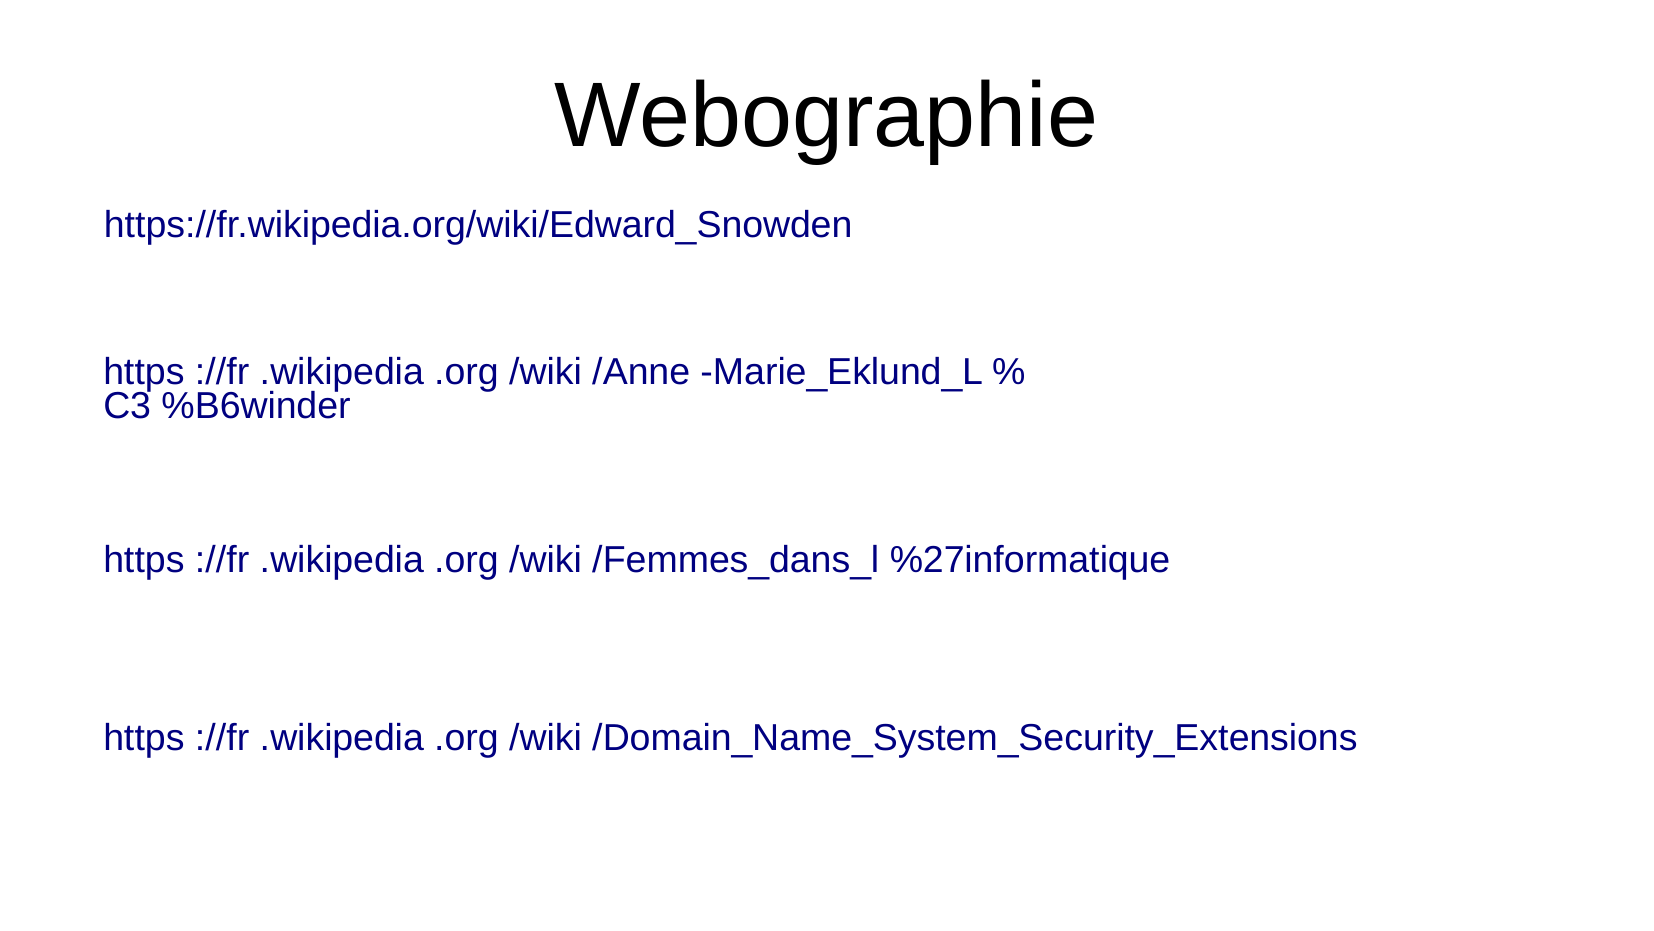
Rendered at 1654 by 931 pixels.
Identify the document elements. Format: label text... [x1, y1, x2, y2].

title Webographie [82, 37, 1571, 193]
text_box https ://fr .wikipedia .org /wiki /Domain_Name_System_Security_Extensions [88, 708, 1418, 779]
text_box https ://fr .wikipedia .org /wiki /Anne -Marie_Eklund_L %C3 %B6winder [88, 343, 1063, 414]
text_box https://fr.wikipedia.org/wiki/Edward_Snowden [89, 195, 1034, 266]
text_box https ://fr .wikipedia .org /wiki /Femmes_dans_l %27informatique [88, 531, 1446, 602]
